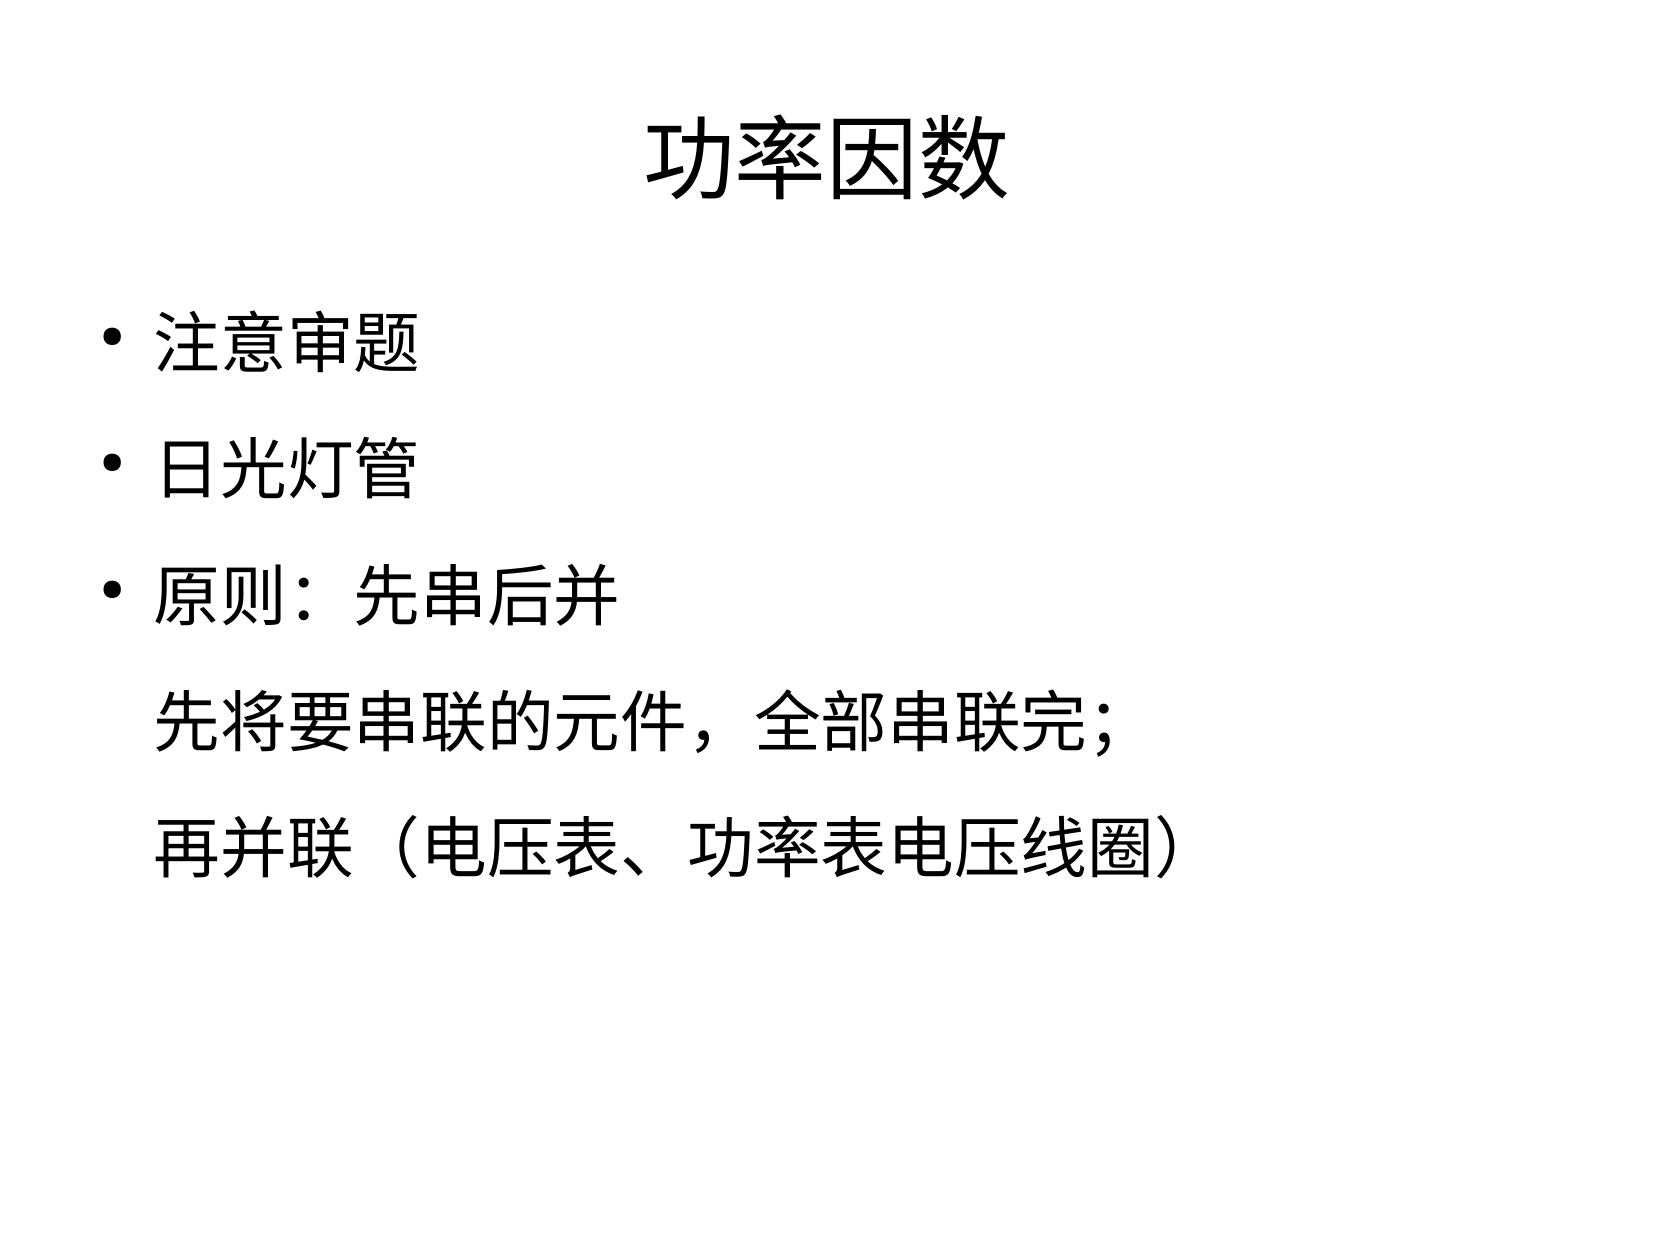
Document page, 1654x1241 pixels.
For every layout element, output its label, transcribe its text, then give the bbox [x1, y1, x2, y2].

title 功率因数 [82, 49, 1571, 257]
list 注意审题 日光灯管 原则：先串后并 先将要串联的元件，全部串联完； 再并联（电压表、功率表电压线圈） [82, 290, 1571, 1010]
